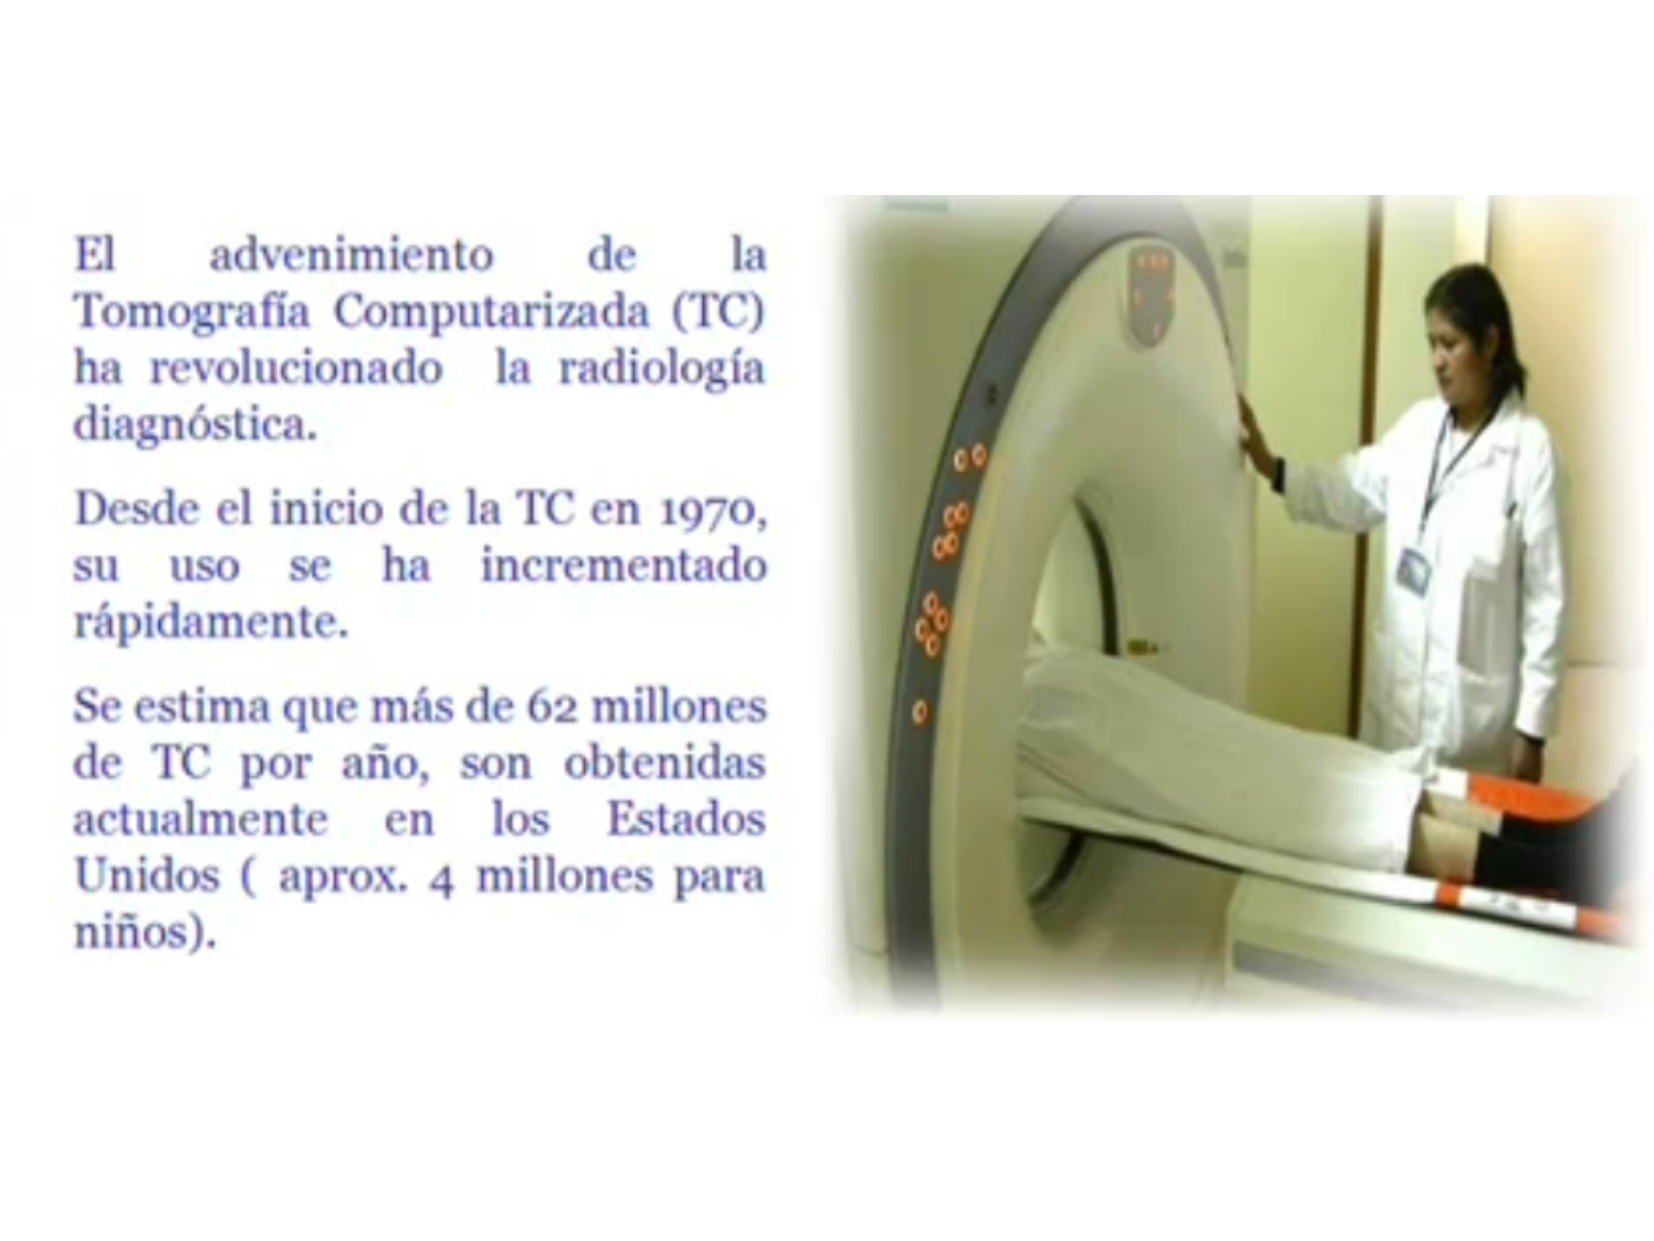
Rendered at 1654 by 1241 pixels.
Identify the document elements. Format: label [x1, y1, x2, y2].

picture [0, 195, 1654, 1021]
